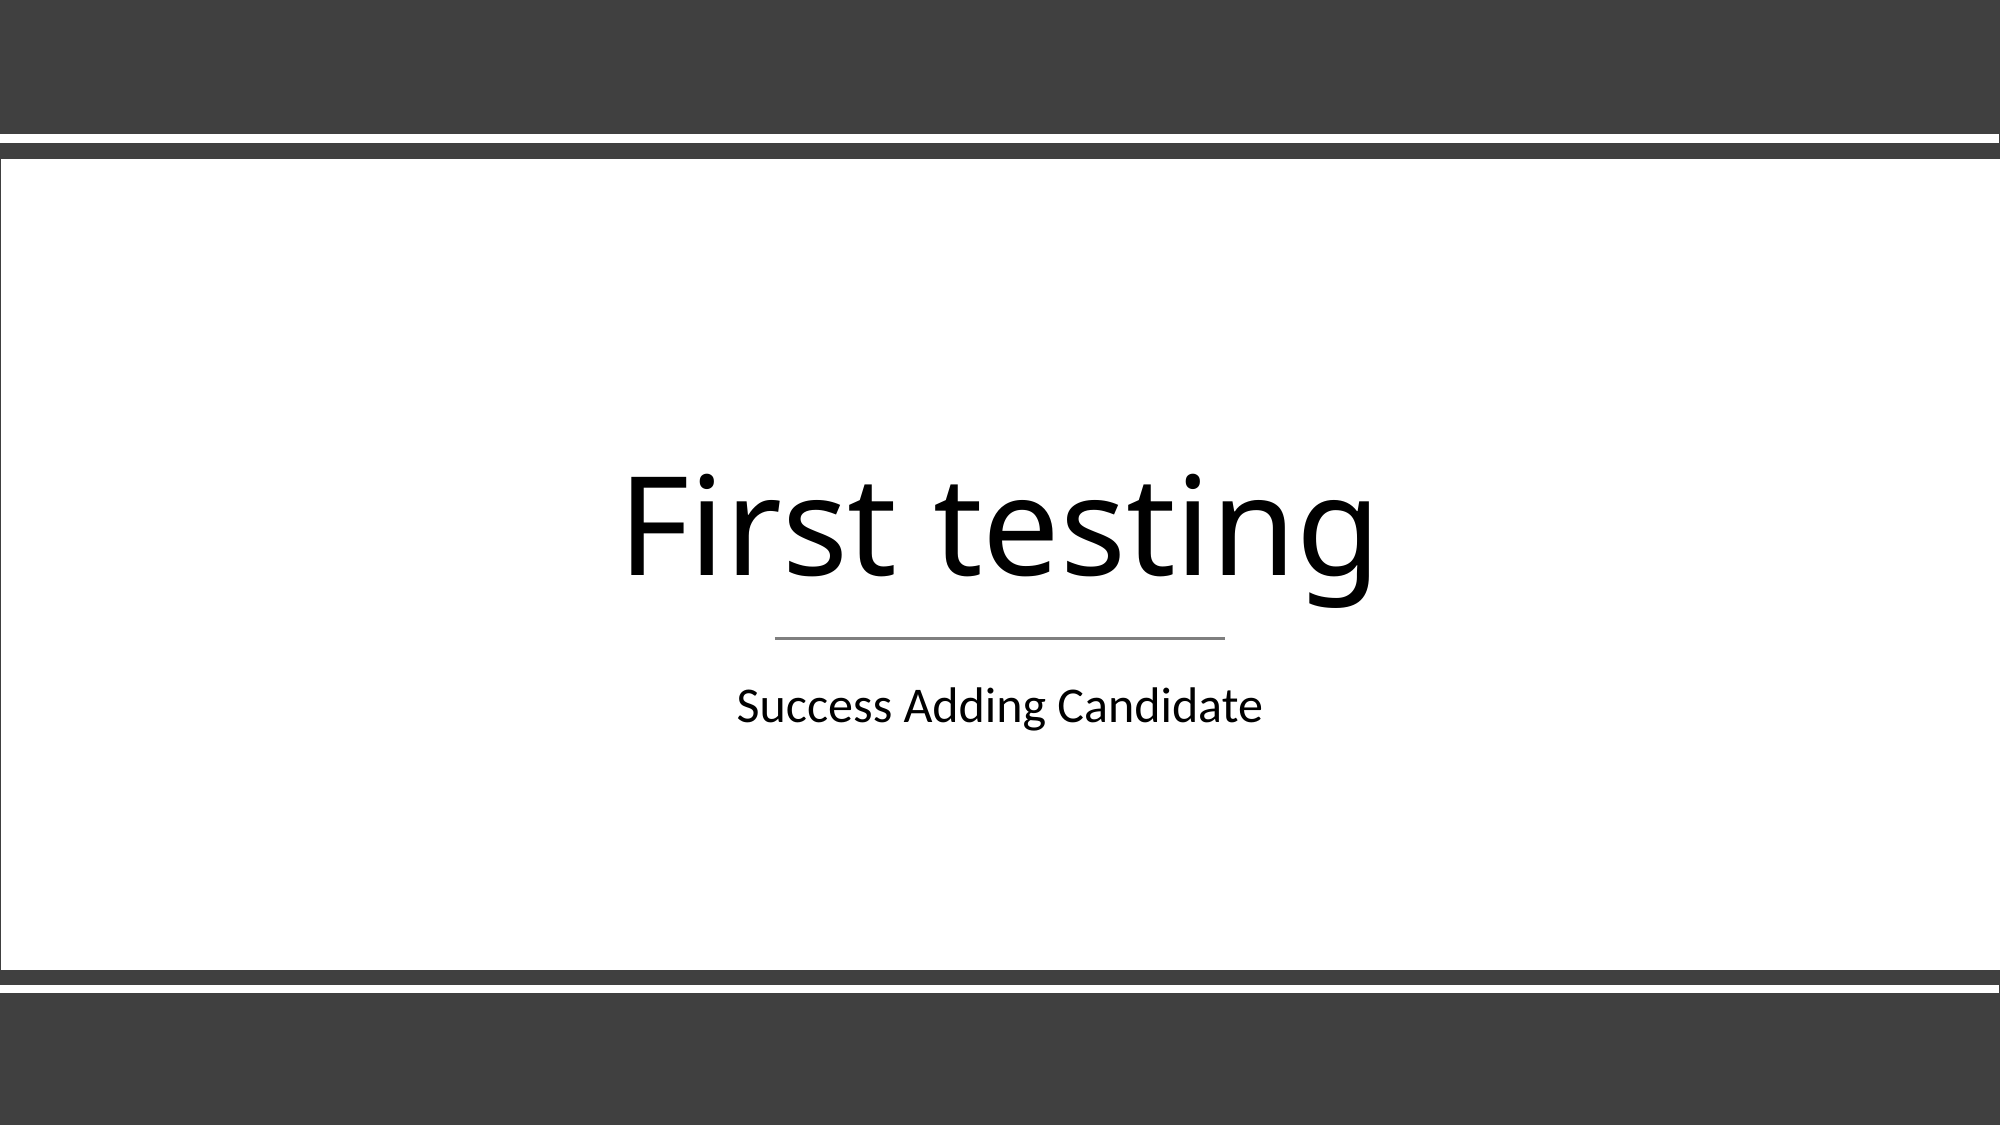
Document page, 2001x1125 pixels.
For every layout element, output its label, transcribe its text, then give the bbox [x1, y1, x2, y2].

title First testing [130, 256, 1870, 613]
subtitle Success Adding Candidate [130, 671, 1870, 860]
text_box [0, 0, 2000, 1125]
